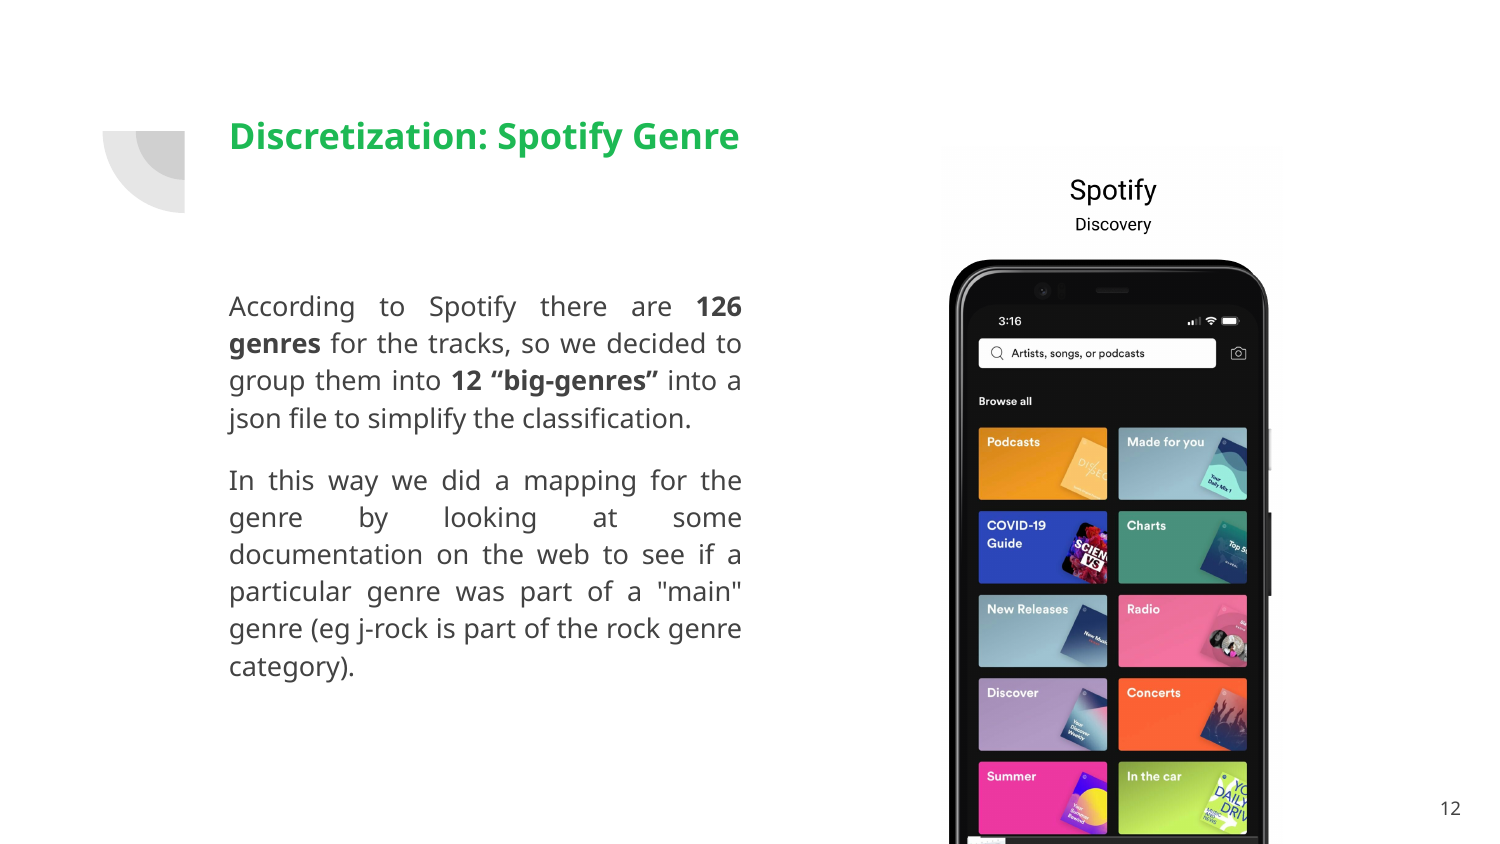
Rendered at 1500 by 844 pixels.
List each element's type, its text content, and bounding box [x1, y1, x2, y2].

list According to Spotify there are 126 genres for the tracks, so we decided to group them into 12 “big-genres” into a json file to simplify the classification. In this way we did a mapping for the genre by looking at some documentation on the web to see if a particular genre was part of a "main" genre (eg j-rock is part of the rock genre category). [213, 269, 758, 777]
slide_number <number> [1386, 777, 1477, 842]
picture [941, 146, 1283, 844]
title Discretization: Spotify Genre [213, 98, 758, 199]
